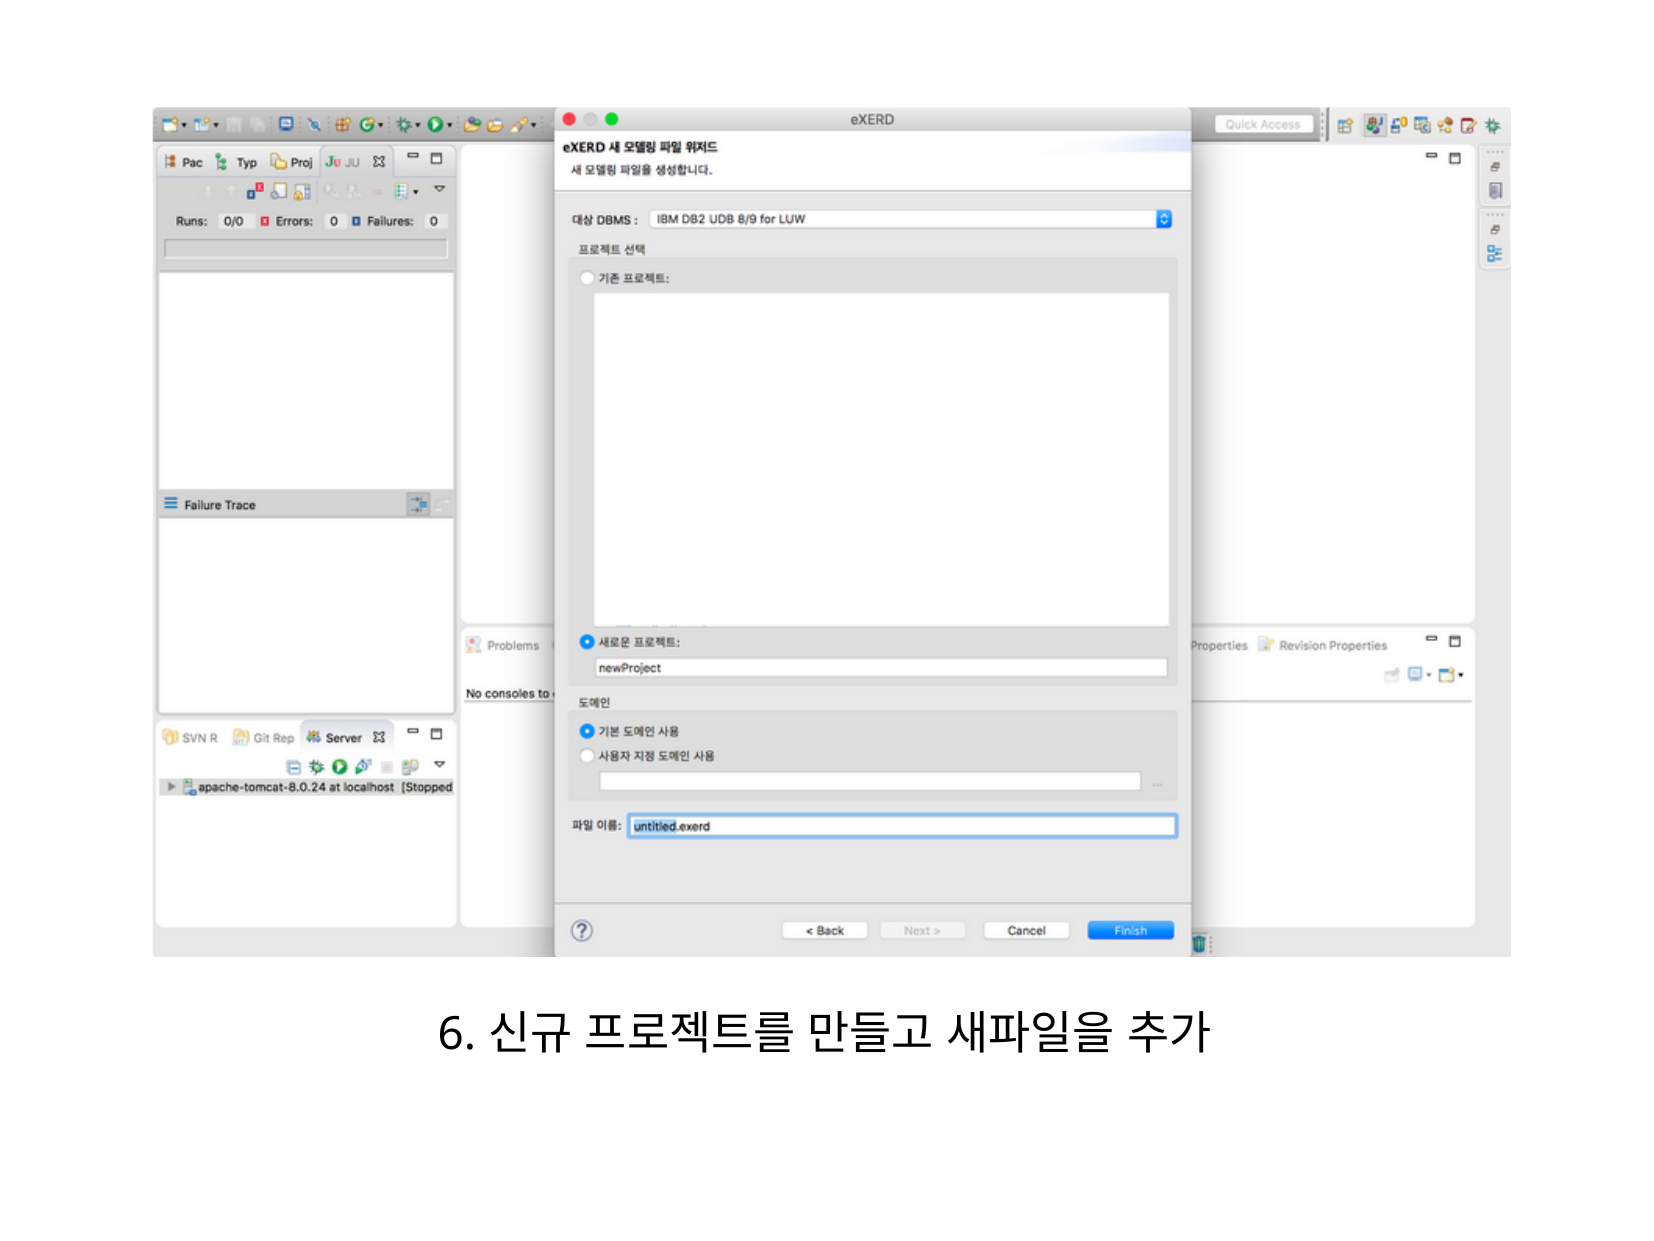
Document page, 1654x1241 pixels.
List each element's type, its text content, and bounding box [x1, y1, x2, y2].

picture [150, 106, 1511, 957]
title 6. 신규 프로젝트를 만들고 새파일을 추가 [80, 918, 1569, 1141]
